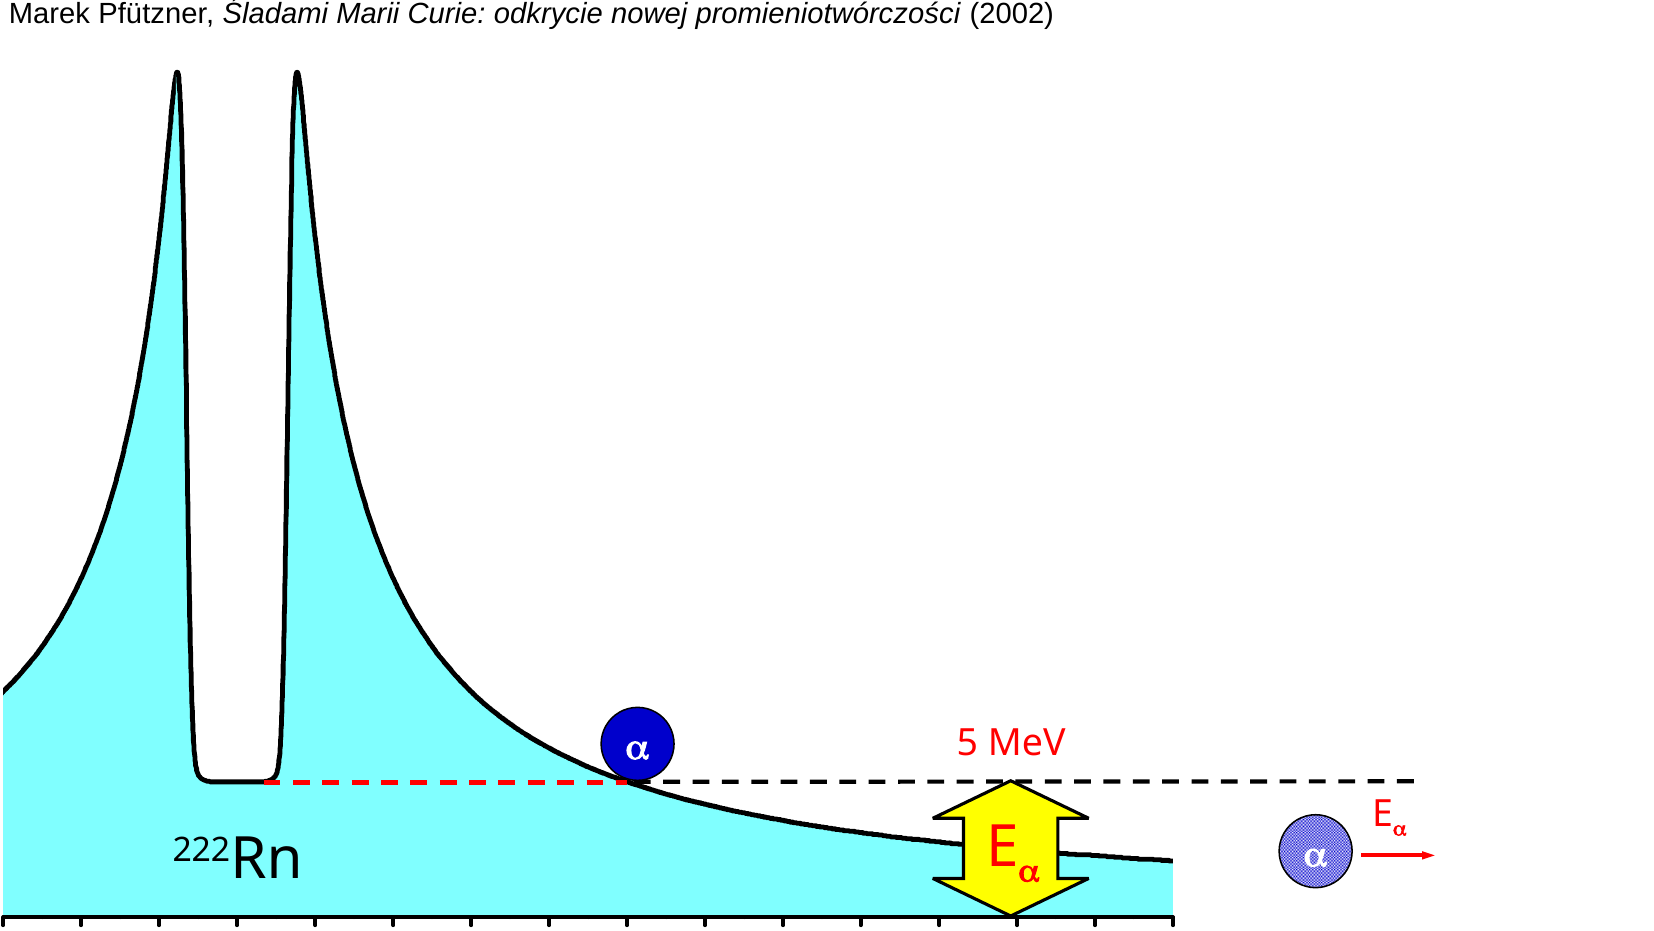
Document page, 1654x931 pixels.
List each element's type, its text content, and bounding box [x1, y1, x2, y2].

text_box 222Rn [157, 812, 318, 899]
text_box E [1357, 780, 1422, 848]
text_box E [932, 780, 1089, 917]
chart [0, 0, 1259, 931]
text_box 5 MeV [941, 710, 1081, 771]
text_box  [1279, 814, 1353, 888]
text_box Marek Pfützner, Śladami Marii Curie: odkrycie nowej promieniotwórczości (2002) [0, 0, 1146, 89]
text_box  [601, 707, 675, 781]
